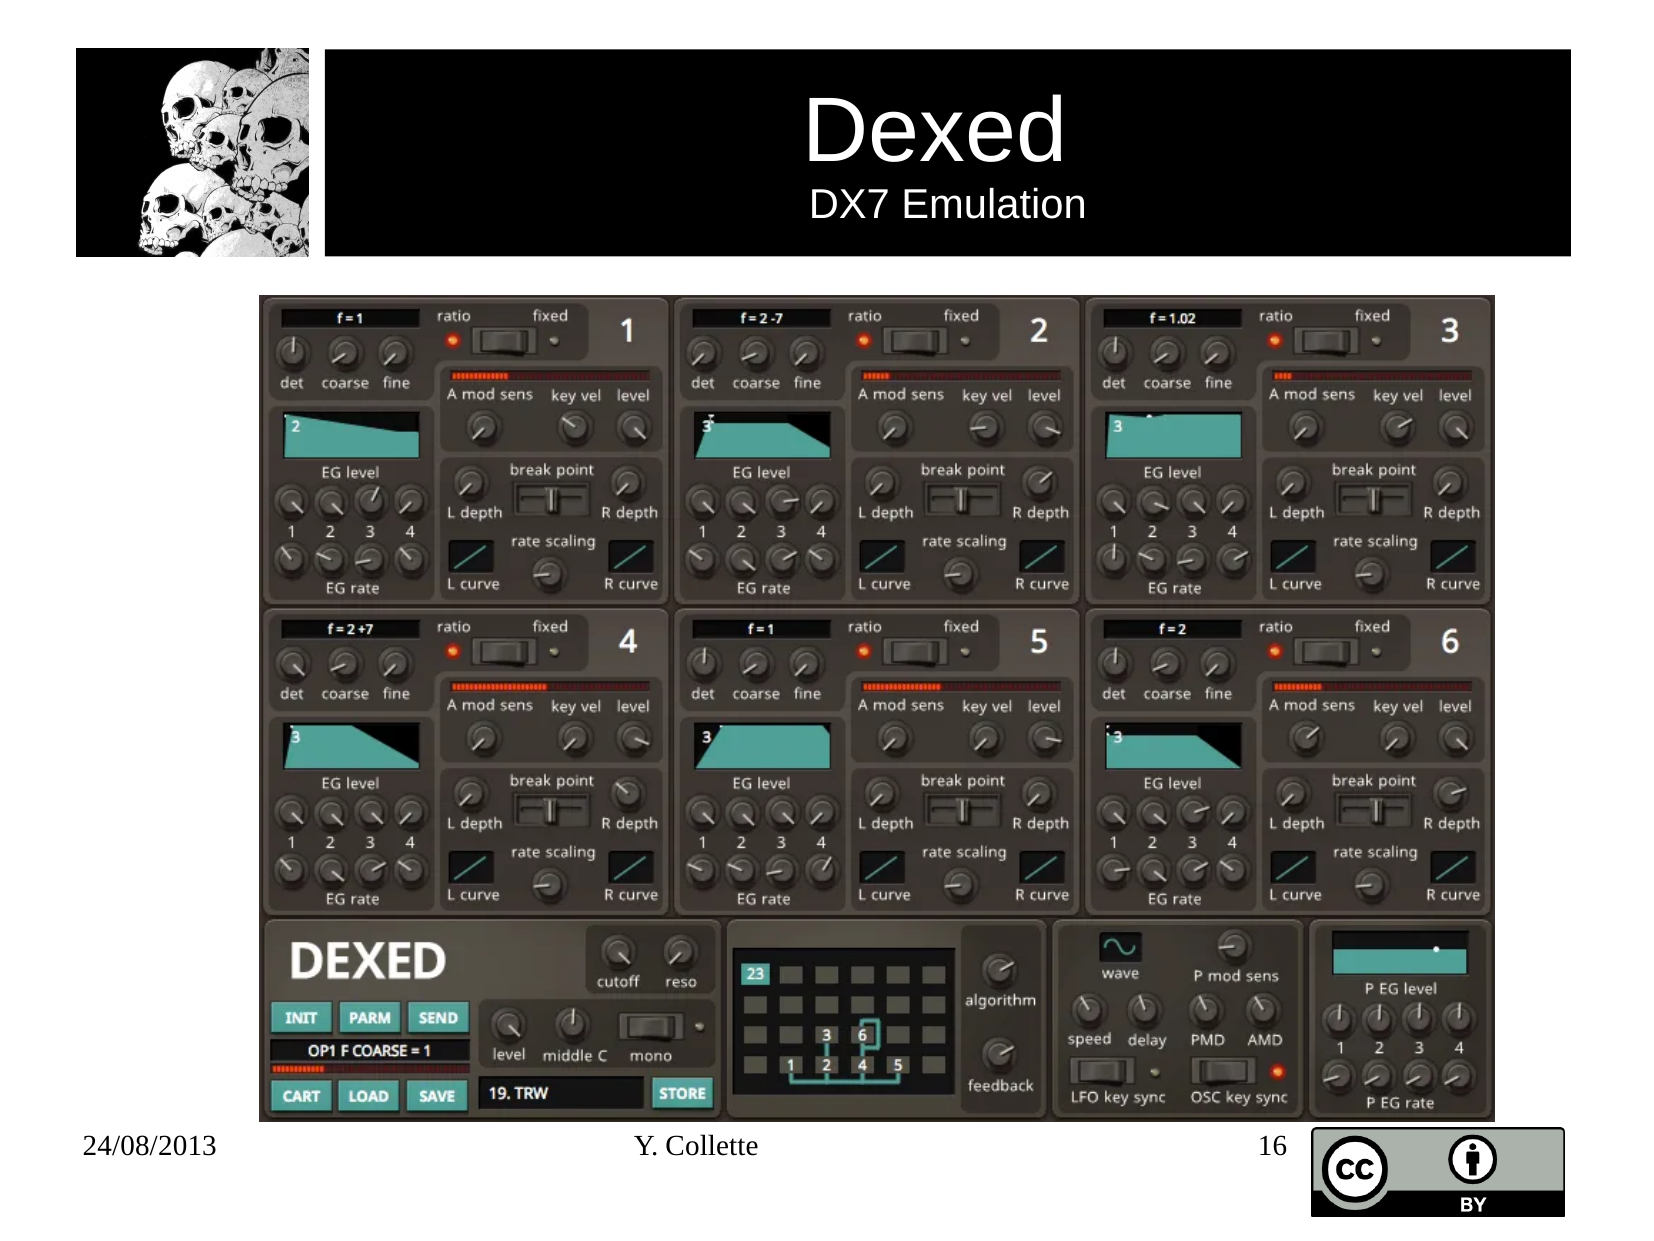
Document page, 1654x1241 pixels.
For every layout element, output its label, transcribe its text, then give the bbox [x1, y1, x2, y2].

picture [76, 48, 309, 257]
picture [1311, 1127, 1565, 1217]
picture [259, 295, 1495, 1123]
title Dexed DX7 Emulation [324, 49, 1571, 257]
